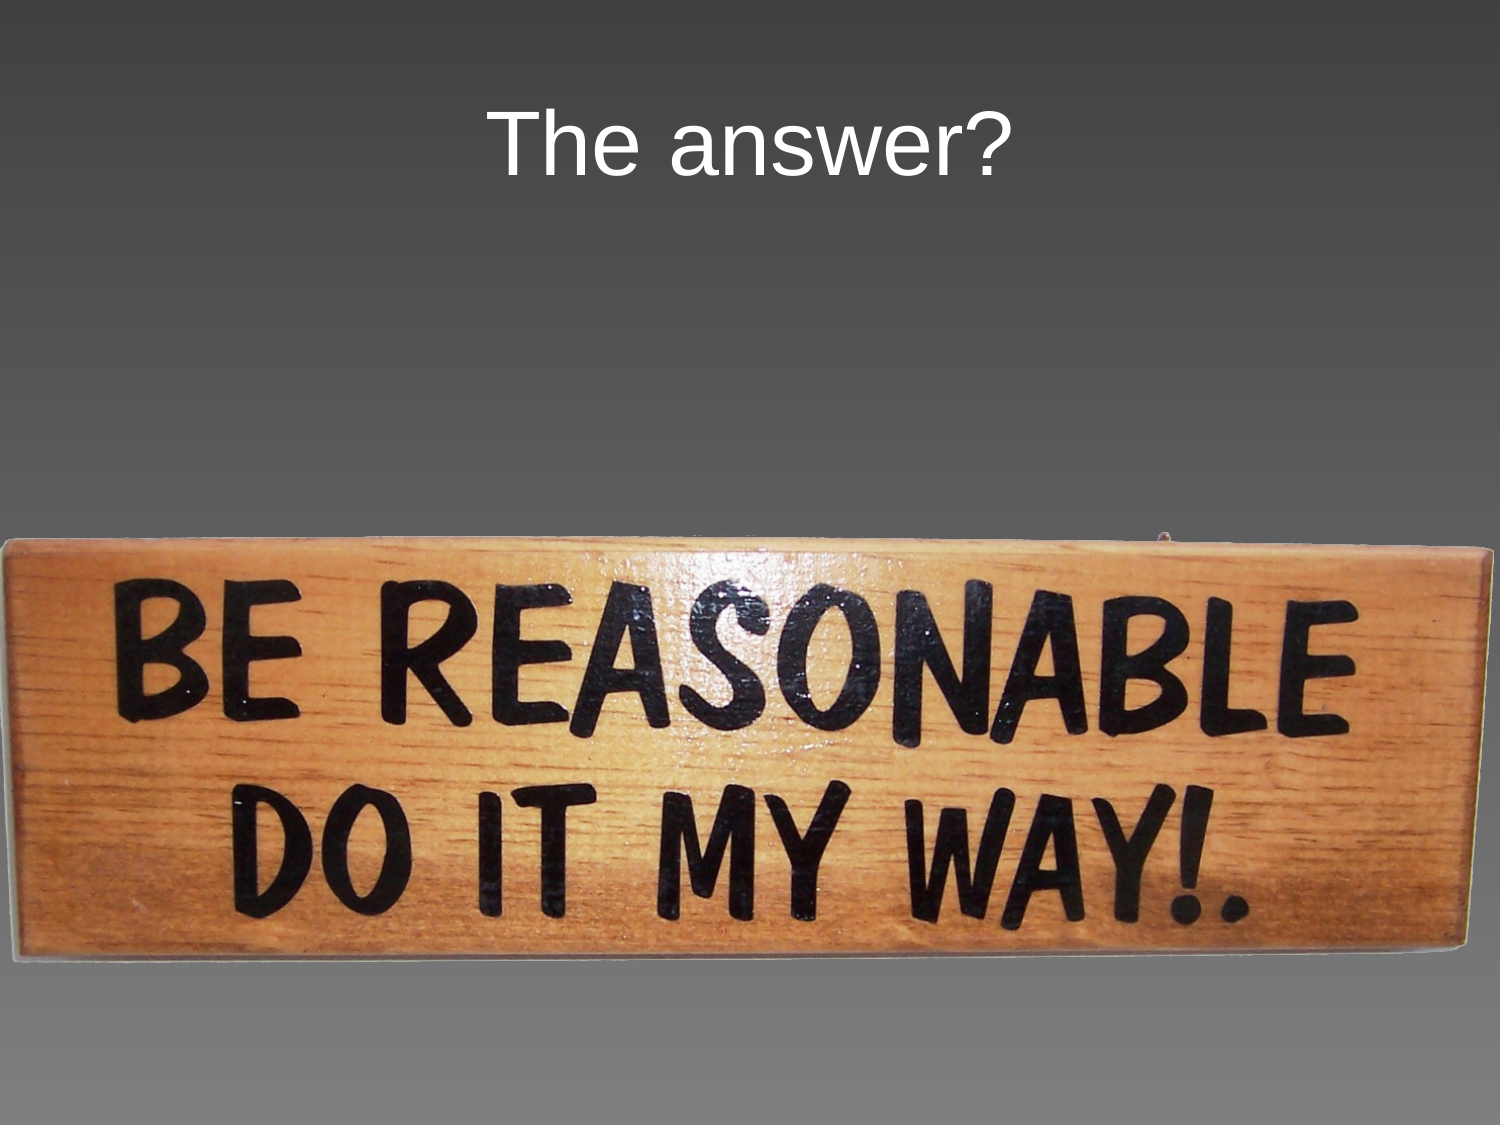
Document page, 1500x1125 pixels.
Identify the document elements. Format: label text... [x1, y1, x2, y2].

picture [0, 522, 1500, 976]
title The answer? [75, 44, 1426, 233]
